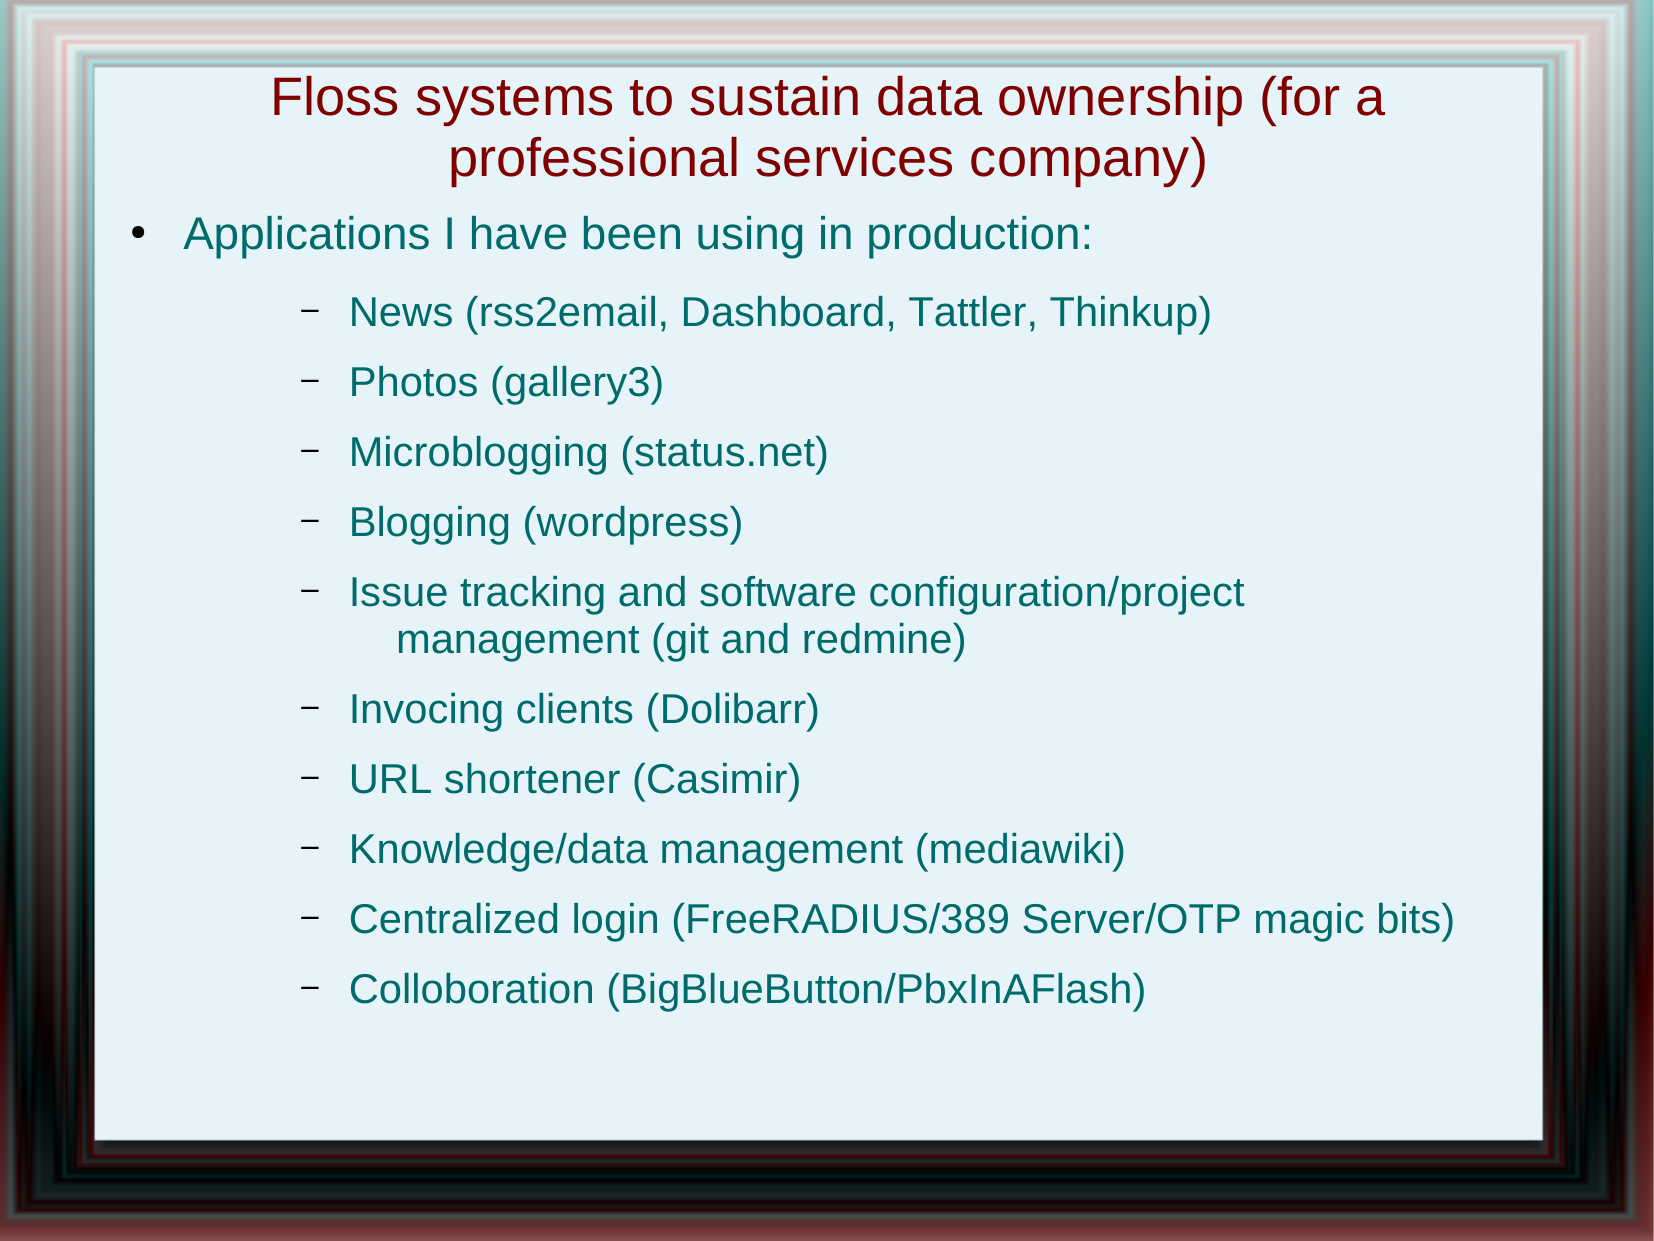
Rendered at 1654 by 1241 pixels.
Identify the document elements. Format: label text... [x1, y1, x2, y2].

picture [0, 0, 1654, 1241]
title Floss systems to sustain data ownership (for a professional services company) [120, 66, 1538, 188]
list Applications I have been using in production: News (rss2email, Dashboard, Tattler, Thinkup) Photos (gallery3) Microblogging (status.net) Blogging (wordpress) Issue tracking and software configuration/project management (git and redmine) Invocing clients (Dolibarr) URL shortener (Casimir) Knowledge/data management (mediawiki) Centralized login (FreeRADIUS/389 Server/OTP magic bits) Colloboration (BigBlueButton/PbxInAFlash) [112, 207, 1501, 1013]
